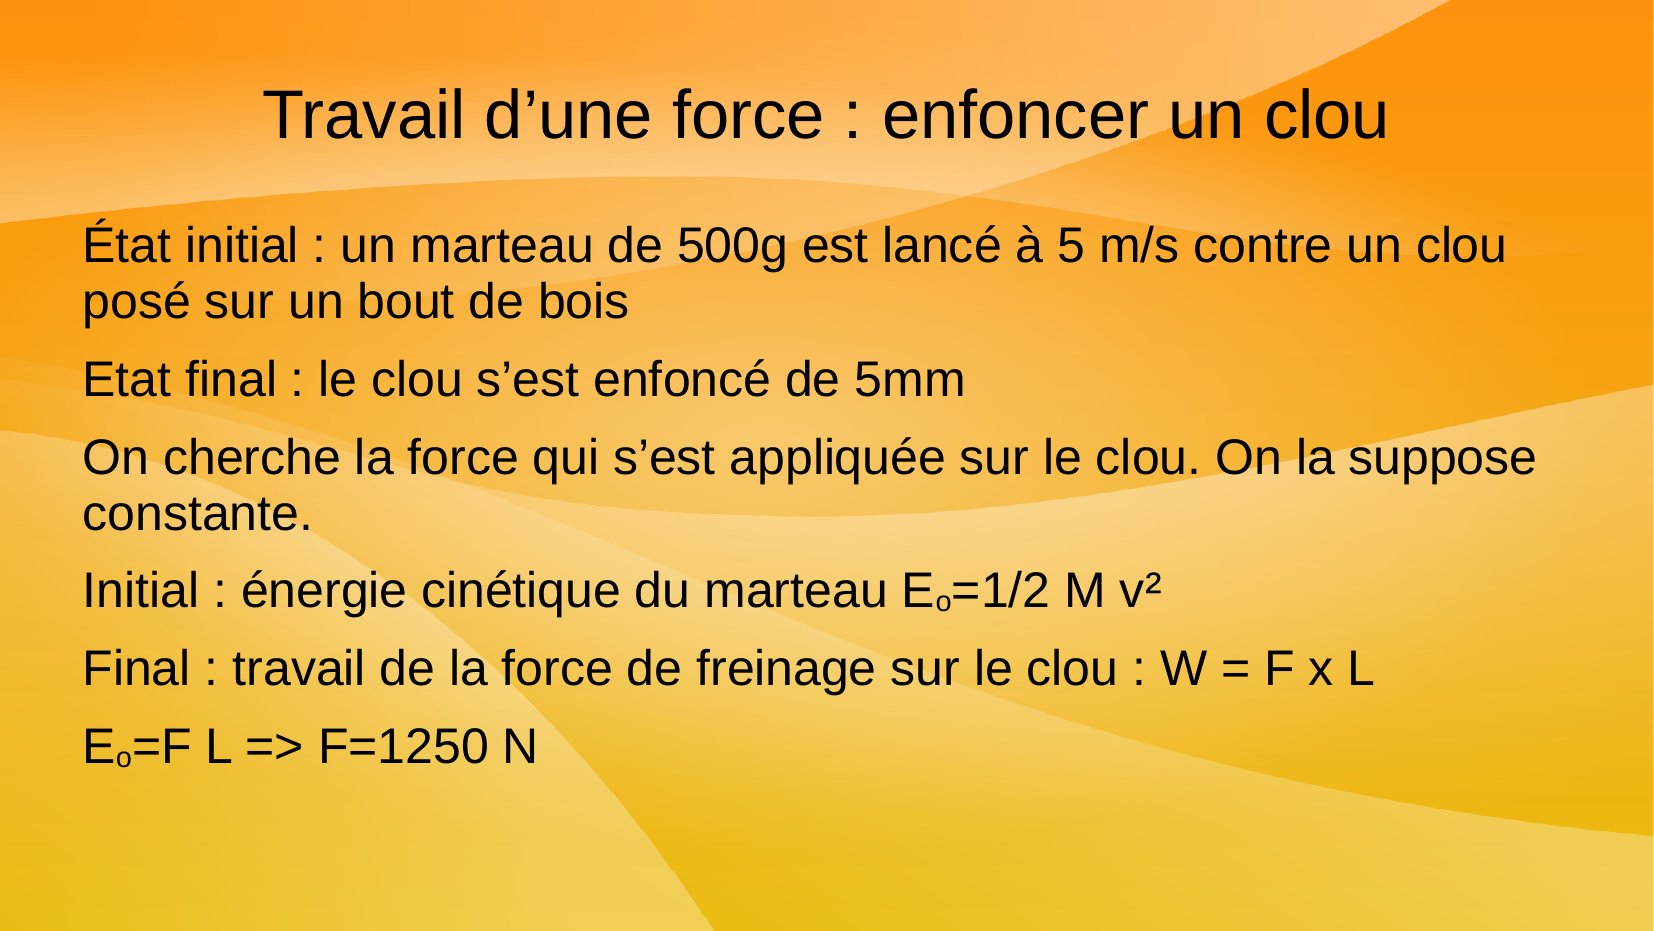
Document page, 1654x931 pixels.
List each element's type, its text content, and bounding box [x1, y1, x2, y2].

list État initial : un marteau de 500g est lancé à 5 m/s contre un clou posé sur un bout de bois Etat final : le clou s’est enfoncé de 5mm On cherche la force qui s’est appliquée sur le clou. On la suppose constante. Initial : énergie cinétique du marteau Eo=1/2 M v² Final : travail de la force de freinage sur le clou : W = F x L Eo=F L => F=1250 N [82, 217, 1571, 916]
title Travail d’une force : enfoncer un clou [82, 37, 1571, 193]
picture [0, 0, 1654, 931]
